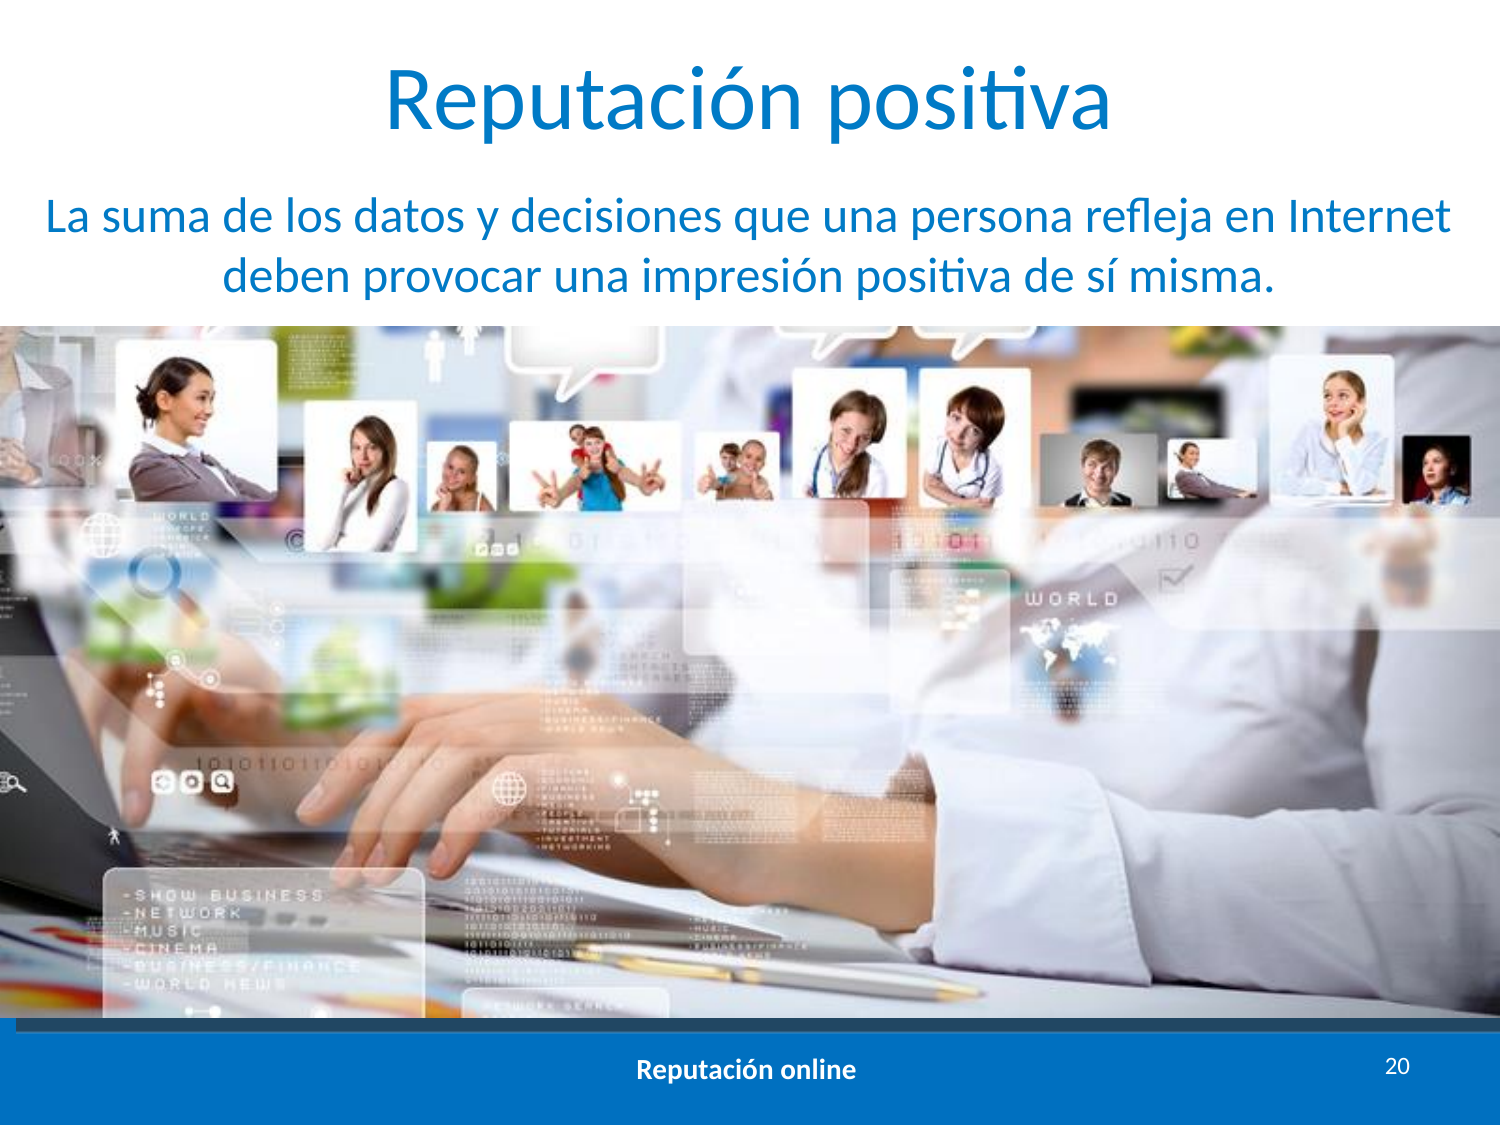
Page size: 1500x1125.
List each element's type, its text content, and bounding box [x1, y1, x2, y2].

title Reputación positiva [75, 0, 1425, 188]
slide_number 14 [1074, 1042, 1425, 1103]
footer Reputación online [478, 1042, 1022, 1103]
list La suma de los datos y decisiones que una persona refleja en Internet deben provocar una impresión positiva de sí misma. [0, 174, 1500, 315]
picture [0, 326, 1500, 1018]
